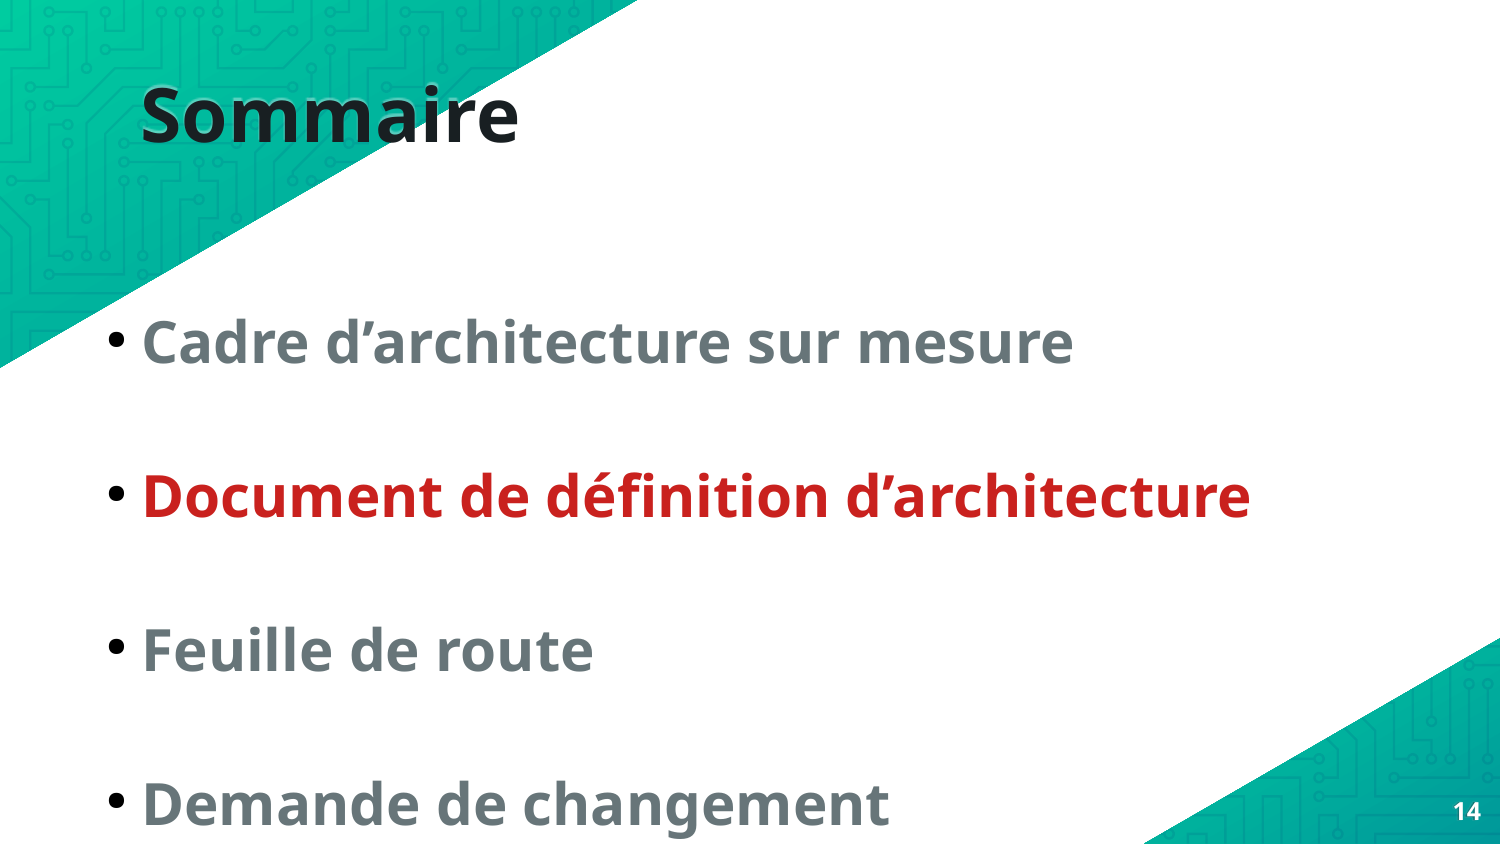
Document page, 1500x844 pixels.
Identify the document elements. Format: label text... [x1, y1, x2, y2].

title Sommaire [140, 78, 1360, 160]
list Cadre d’architecture sur mesure Document de définition d’architecture Feuille de route Demande de changement [106, 289, 1465, 774]
slide_number <number> [1391, 779, 1482, 844]
